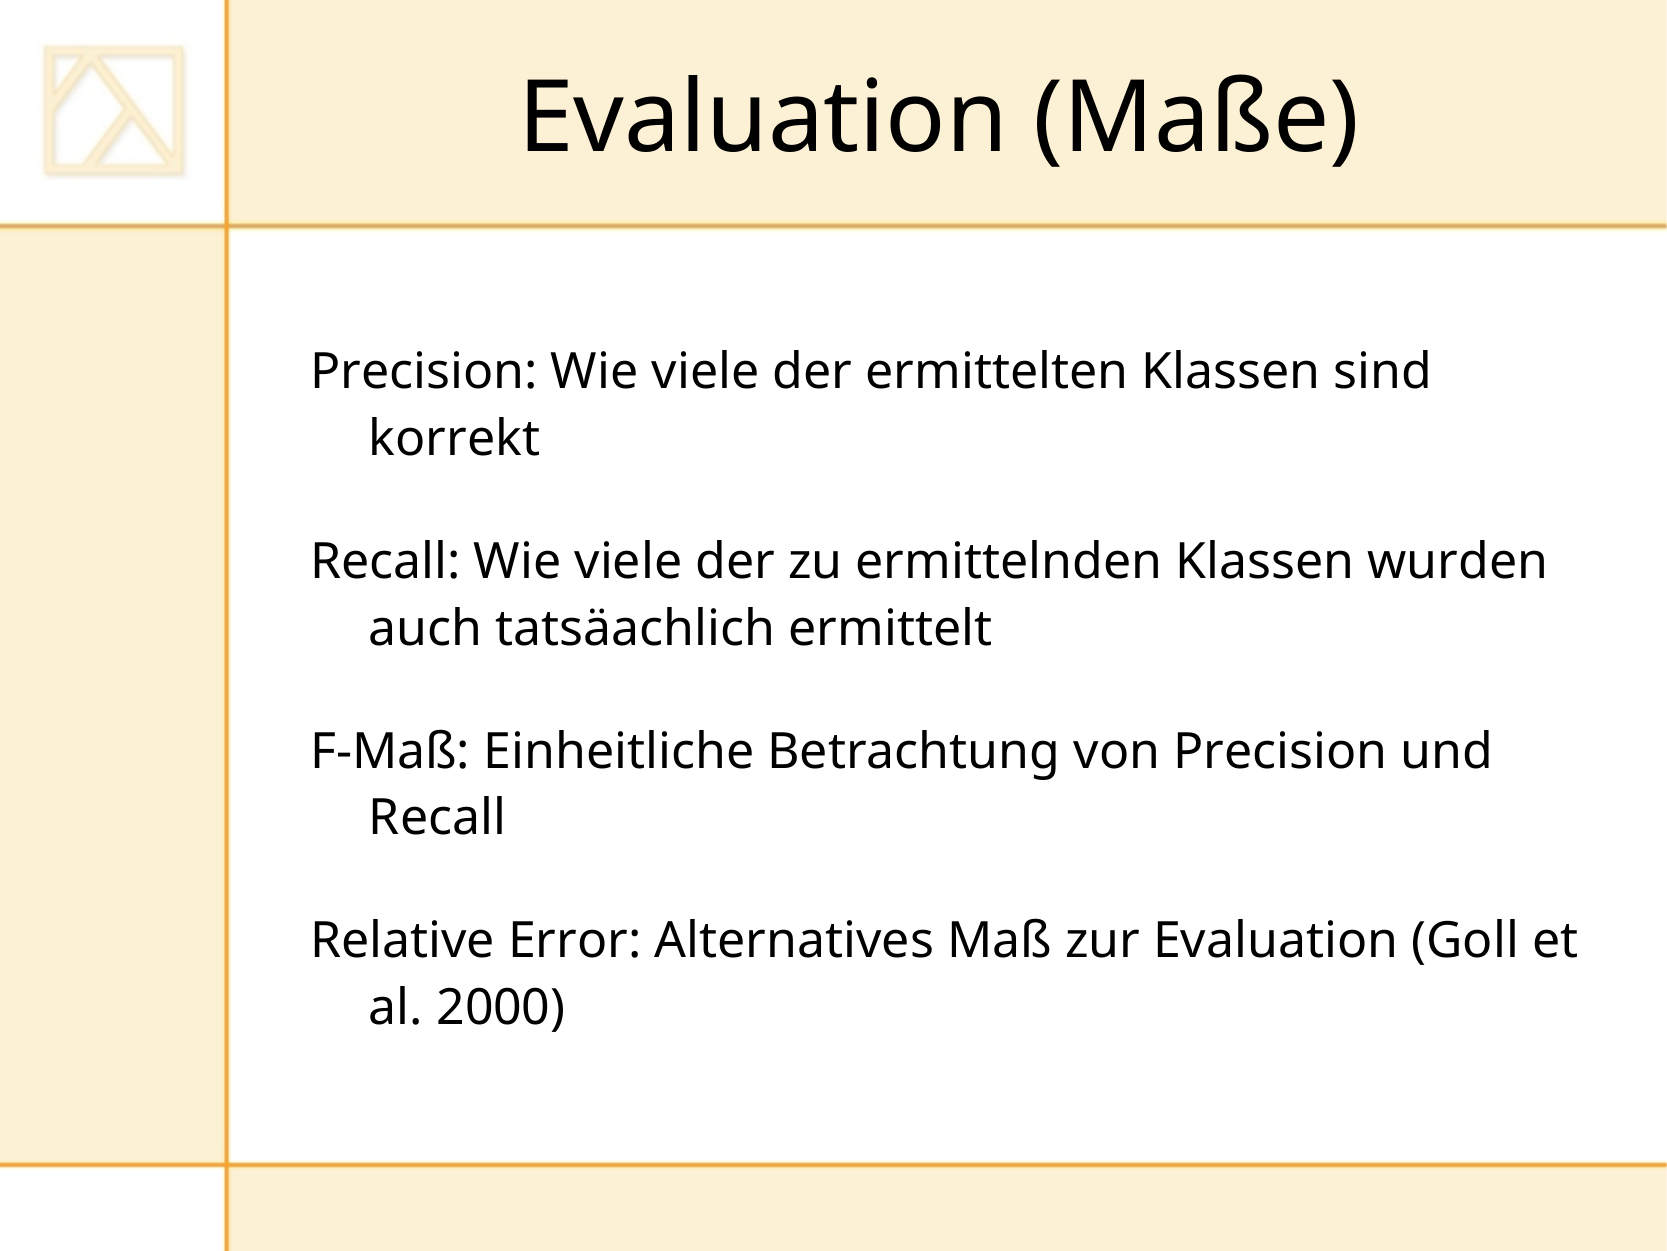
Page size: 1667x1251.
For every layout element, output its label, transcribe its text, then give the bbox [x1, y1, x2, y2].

picture [0, 0, 1667, 1251]
list Precision: Wie viele der ermittelten Klassen sind korrekt Recall: Wie viele der zu ermittelnden Klassen wurden auch tatsäachlich ermittelt F-Maß: Einheitliche Betrachtung von Precision und Recall Relative Error: Alternatives Maß zur Evaluation (Goll et al. 2000) [268, 185, 1611, 1188]
title Evaluation (Maße) [268, 0, 1611, 185]
